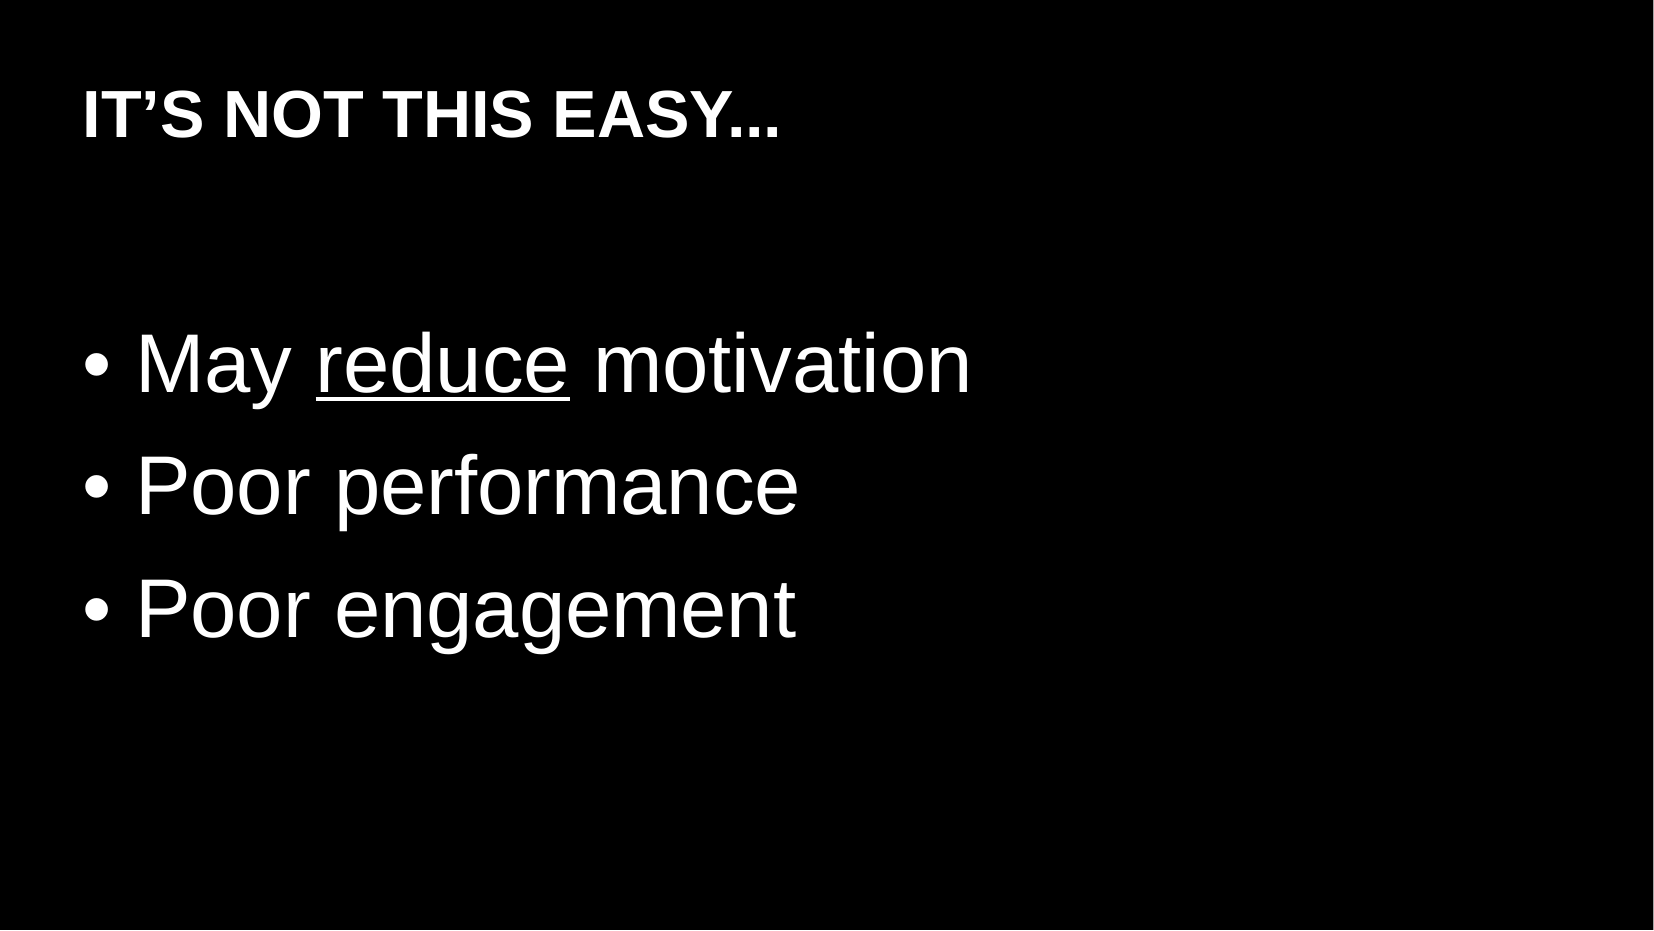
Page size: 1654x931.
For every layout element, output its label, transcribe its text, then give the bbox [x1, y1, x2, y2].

list • May reduce motivation • Poor performance • Poor engagement [82, 316, 1571, 857]
title IT’S NOT THIS EASY... [82, 37, 1571, 193]
